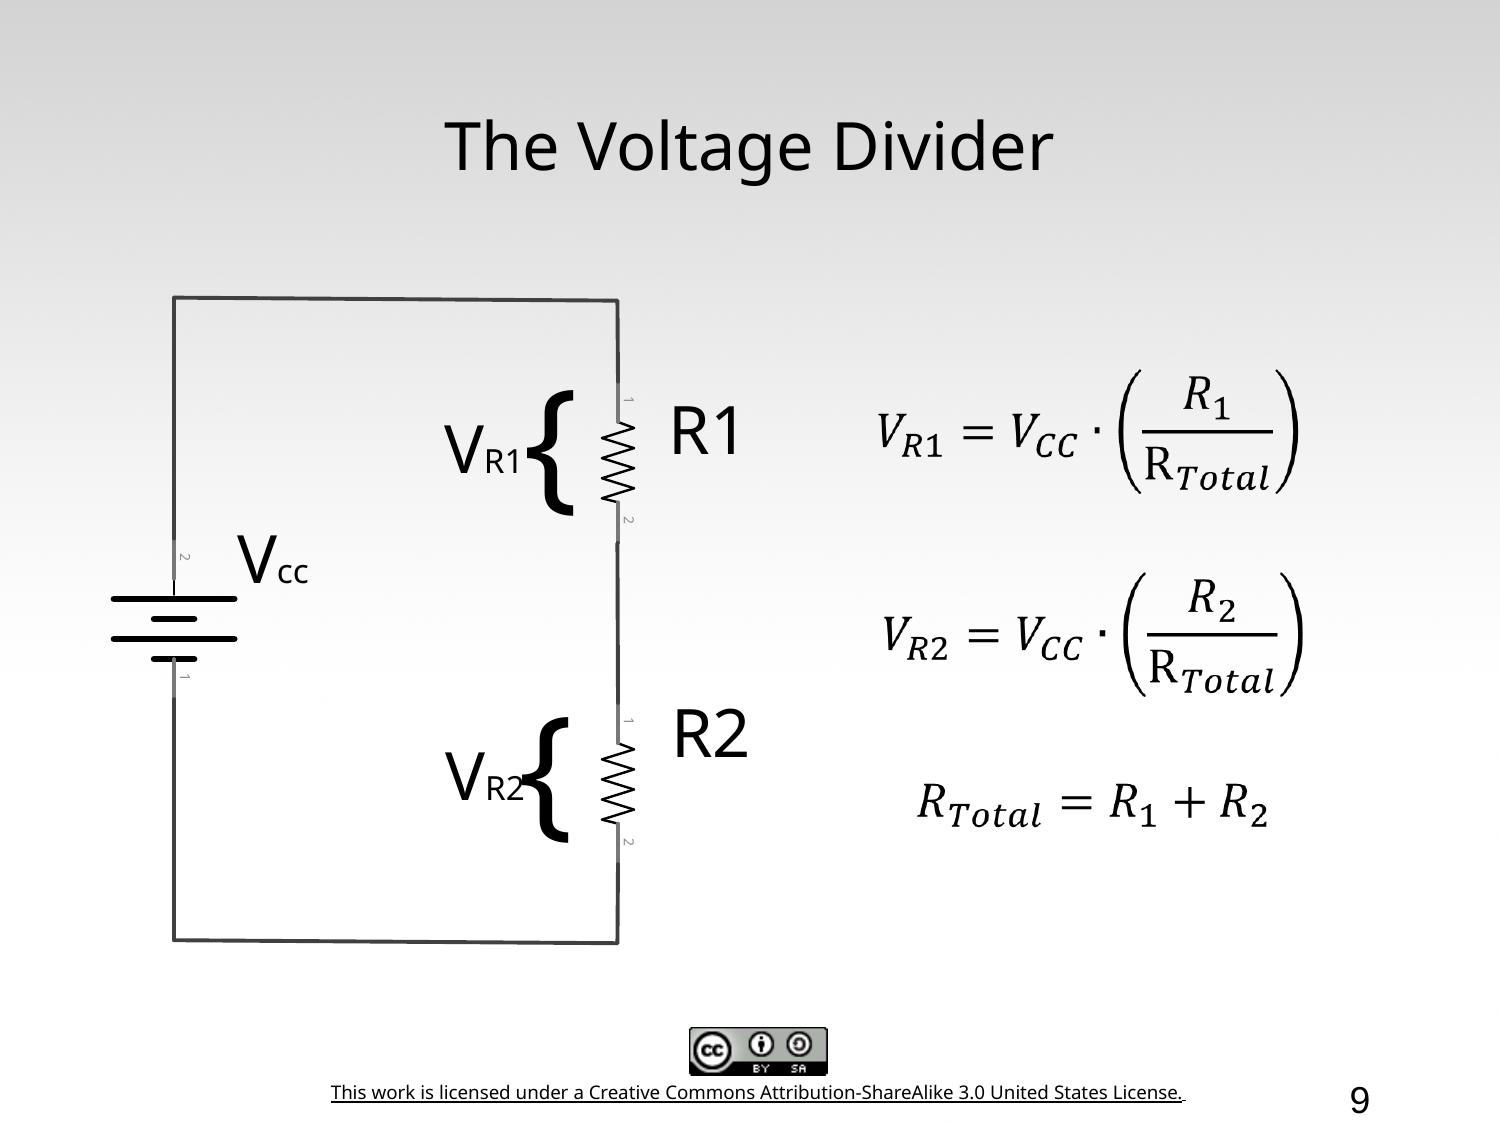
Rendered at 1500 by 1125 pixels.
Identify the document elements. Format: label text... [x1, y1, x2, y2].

picture [0, 0, 1500, 1125]
list [766, 298, 1500, 864]
title The Voltage Divider [112, 49, 1388, 238]
